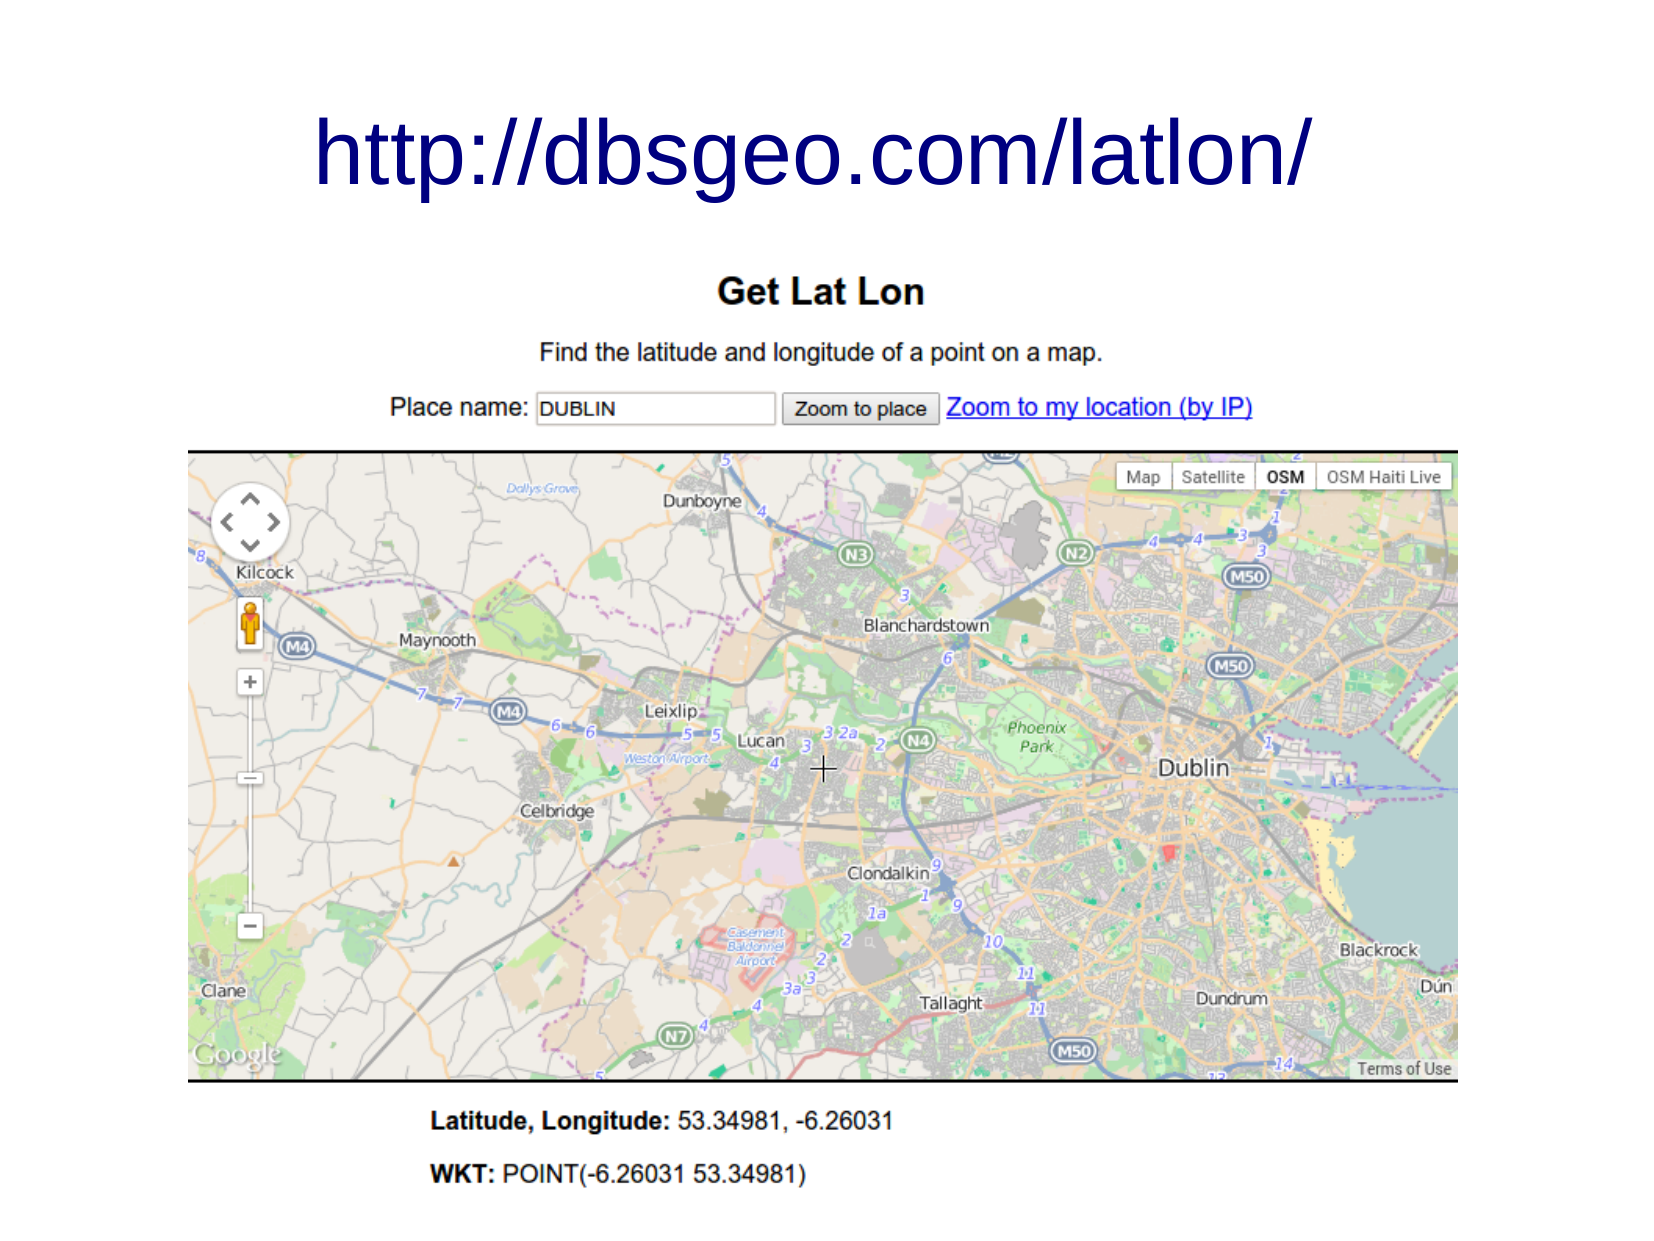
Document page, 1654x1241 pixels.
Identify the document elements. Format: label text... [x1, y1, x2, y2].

title http://dbsgeo.com/latlon/ [82, 49, 1571, 257]
picture [188, 247, 1458, 1205]
